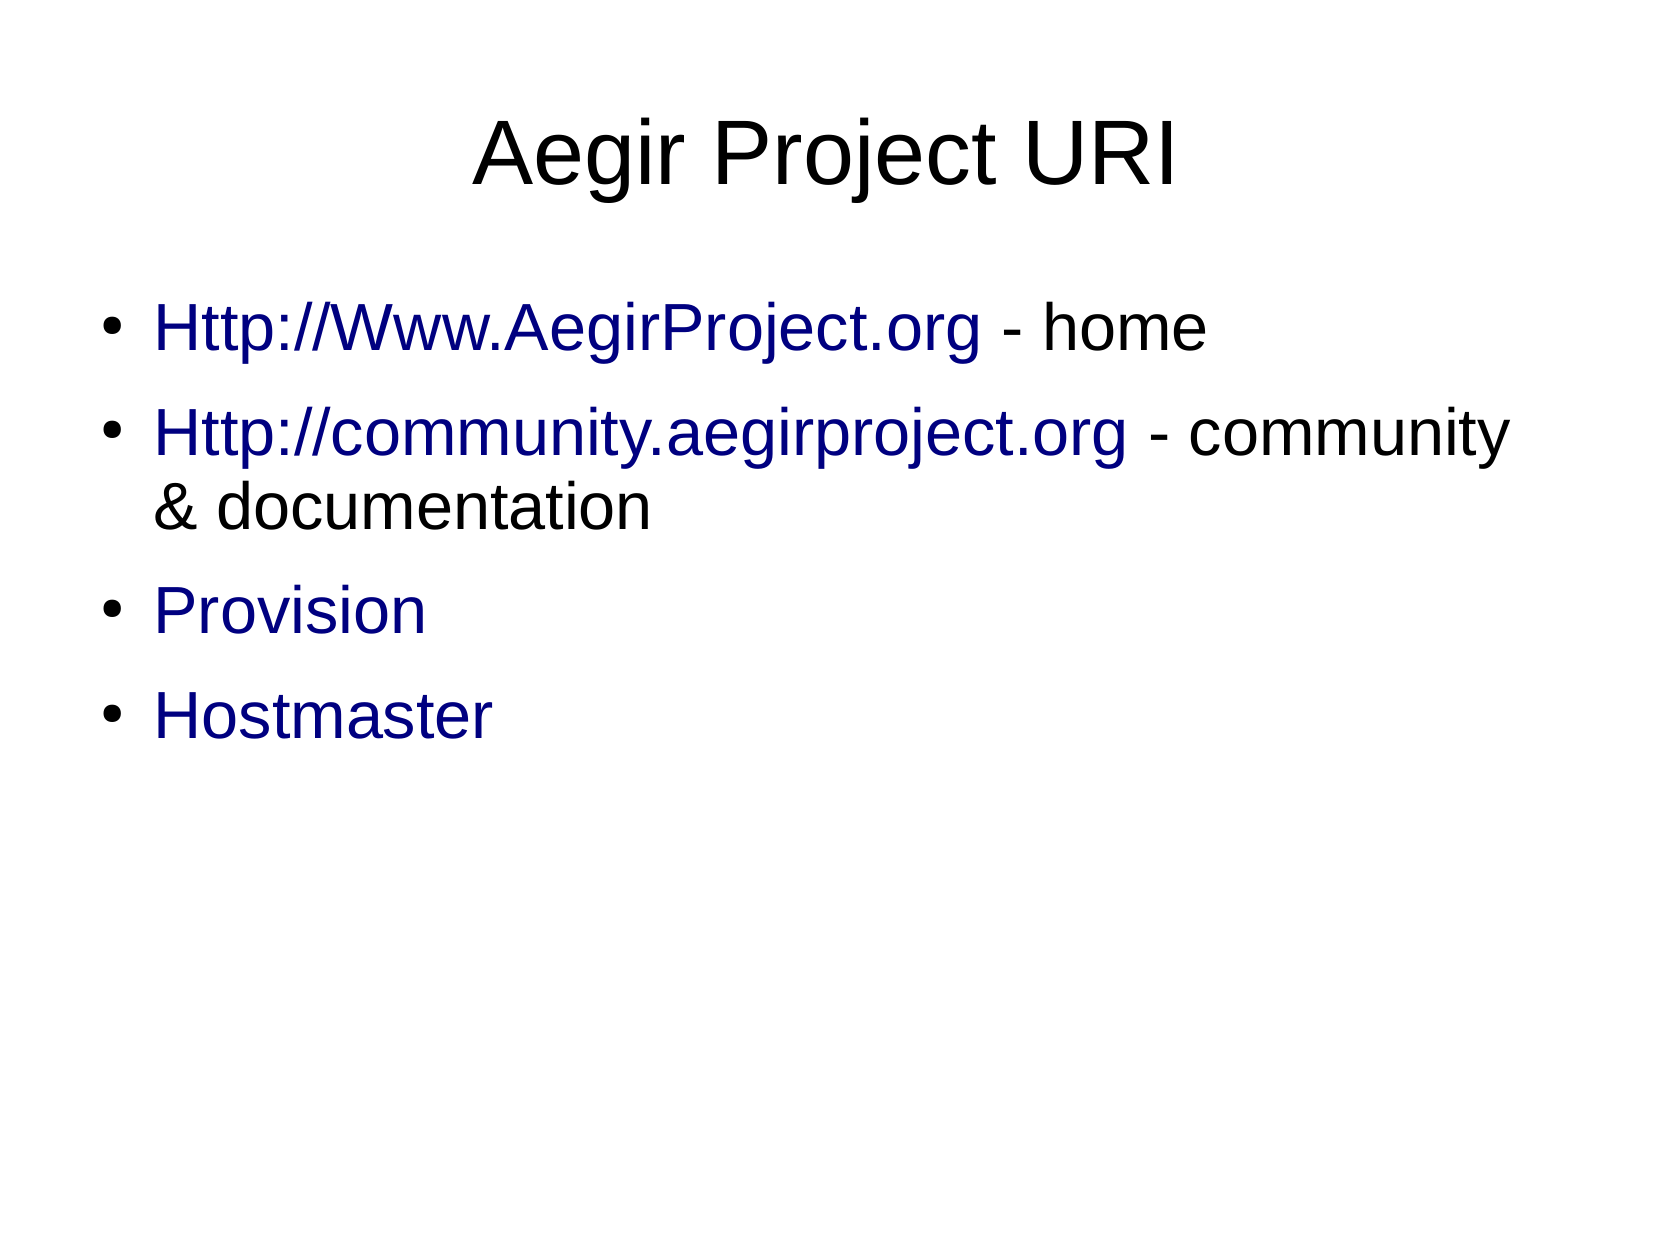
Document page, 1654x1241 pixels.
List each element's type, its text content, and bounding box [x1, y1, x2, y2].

list Http://Www.AegirProject.org - home Http://community.aegirproject.org - community & documentation Provision Hostmaster [82, 290, 1571, 1094]
title Aegir Project URI [82, 49, 1571, 257]
